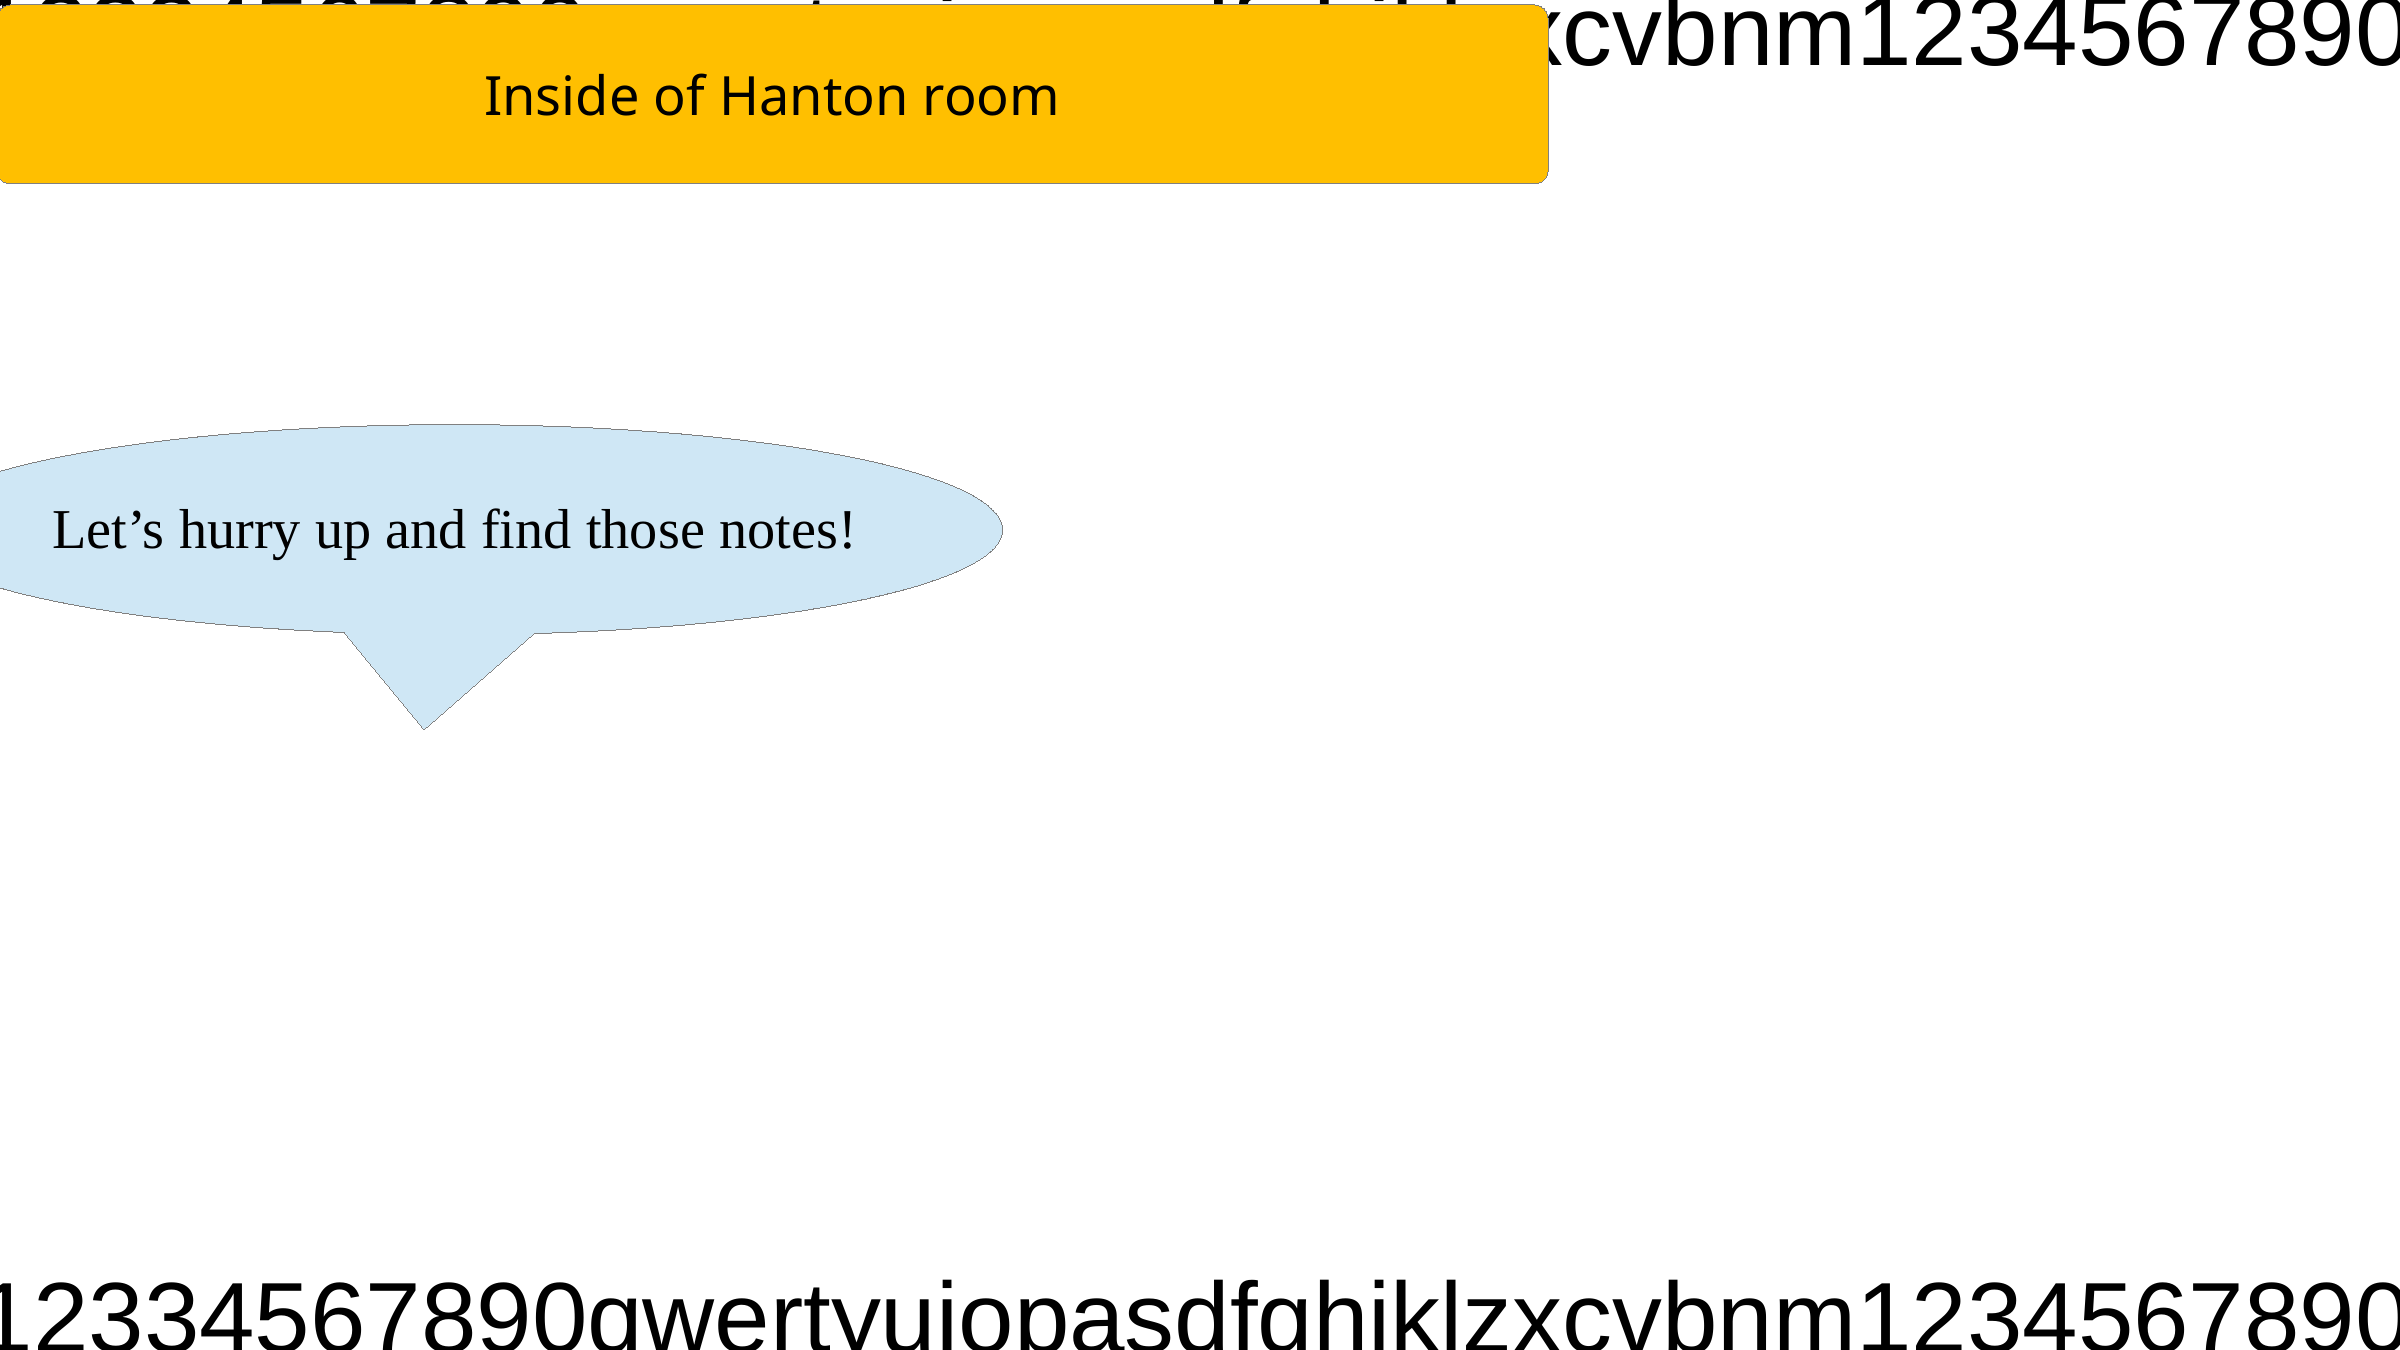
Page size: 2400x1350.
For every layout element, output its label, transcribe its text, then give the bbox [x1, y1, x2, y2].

text_box Inside of Hanton room [0, 4, 1549, 184]
text_box Let’s hurry up and find those notes! [0, 424, 1003, 730]
title 12334567890qwertyuiopasdfghjklzxcvbnm1234567890 [0, 0, 2400, 144]
title 12334567890qwertyuiopasdfghjklzxcvbnm1234567890 [0, 1205, 2400, 1350]
